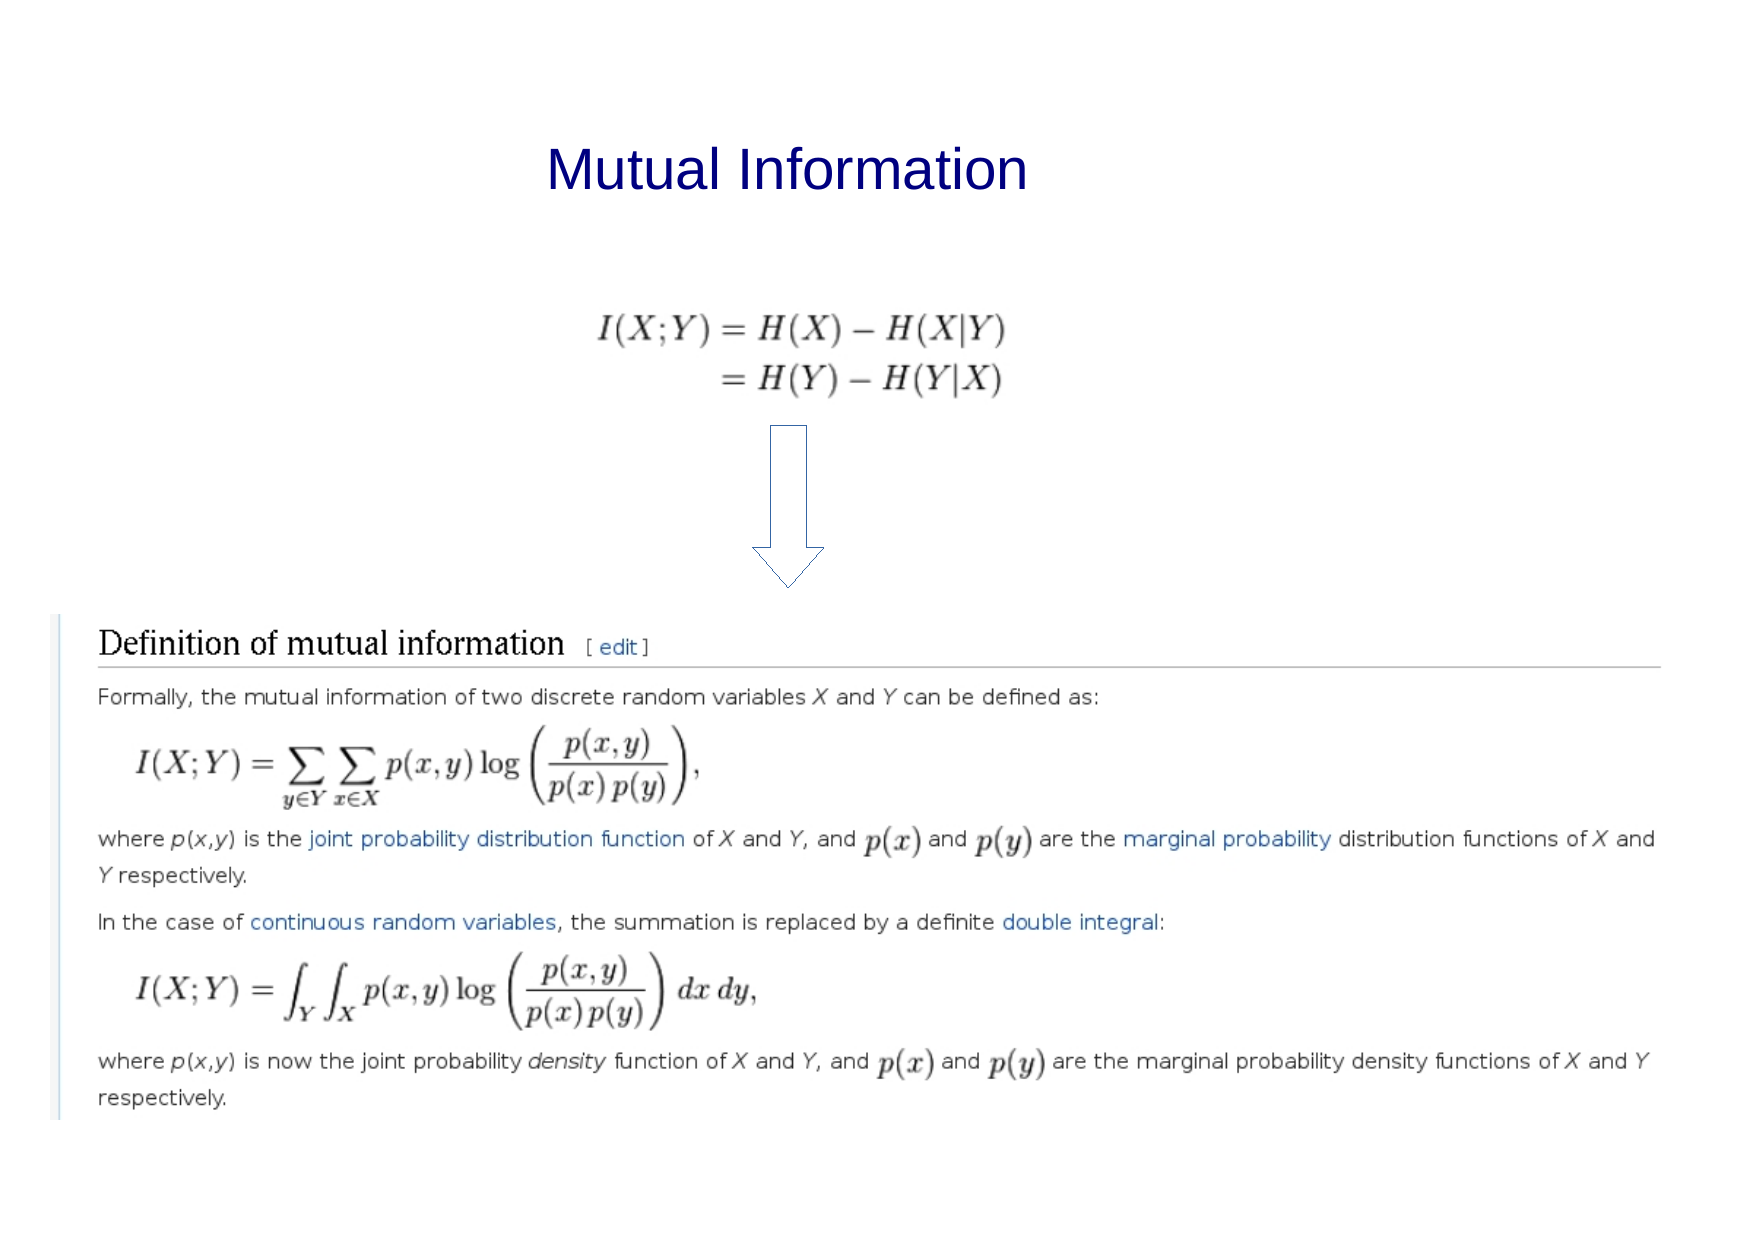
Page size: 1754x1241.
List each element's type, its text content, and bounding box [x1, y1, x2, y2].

text_box Mutual Information [531, 129, 1046, 210]
text_box [752, 425, 824, 588]
picture [50, 614, 1686, 1120]
picture [559, 295, 1143, 405]
